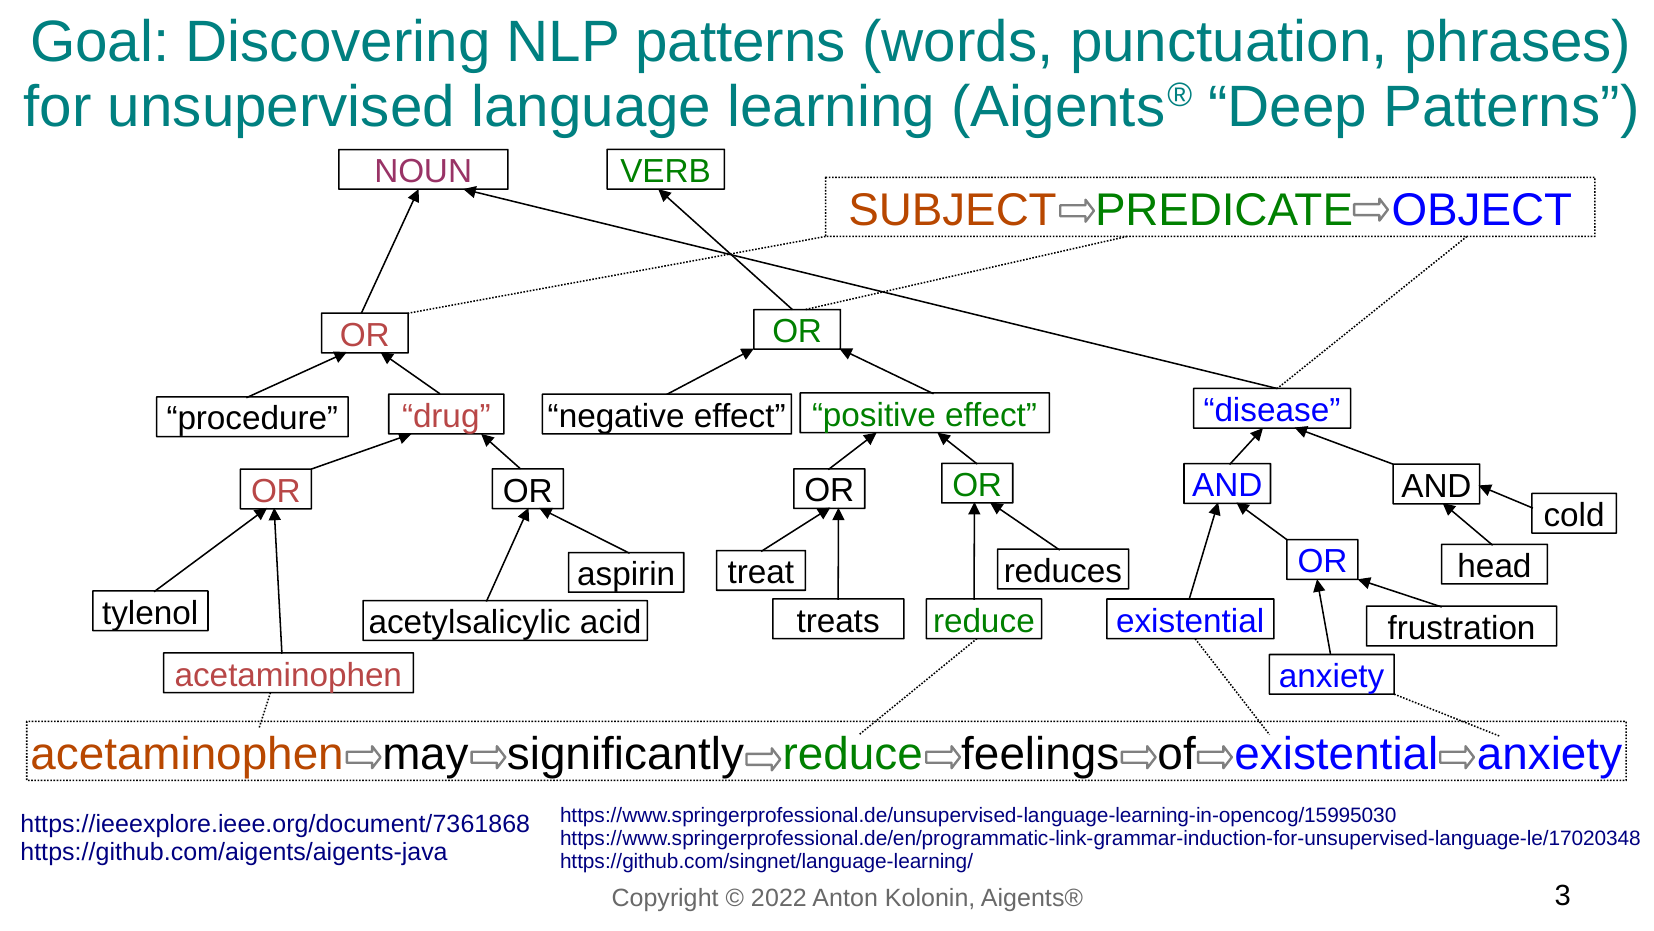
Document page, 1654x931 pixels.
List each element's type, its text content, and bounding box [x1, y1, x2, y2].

text_box cold [1531, 493, 1617, 534]
text_box OR [941, 463, 1013, 503]
text_box AND [1183, 463, 1271, 504]
text_box OR [240, 469, 312, 509]
text_box OR [753, 309, 841, 350]
text_box VERB [607, 149, 725, 190]
table_header [1453, 158, 1524, 177]
text_box reduces [997, 549, 1129, 589]
text_box frustration [1366, 606, 1557, 646]
text_box OR [492, 468, 564, 509]
text_box Goal: Discovering NLP patterns (words, punctuation, phrases) for unsupervised language learning (Aigents® “Deep Patterns”) [0, 4, 1641, 141]
text_box head [1441, 544, 1548, 584]
text_box treats [772, 598, 904, 639]
text_box acetaminophen [163, 652, 414, 693]
text_box AND [1393, 464, 1480, 504]
text_box aspirin [568, 552, 684, 593]
text_box treat [716, 550, 806, 591]
text_box SUBJECT PREDICATE OBJECT [825, 177, 1595, 237]
text_box “drug” [388, 394, 504, 434]
text_box OR [321, 313, 409, 353]
text_box anxiety [1269, 654, 1395, 695]
table_header [1453, 237, 1524, 485]
table_header [1453, 237, 1463, 245]
text_box https://www.springerprofessional.de/unsupervised-language-learning-in-opencog/15995030 https://www.springerprofessional.de/en/programmatic-link-grammar-induction-for-unsupervised-language-le/17020348 https://github.com/singnet/language-learning/ [545, 796, 1654, 928]
text_box existential [1106, 598, 1274, 639]
text_box “negative effect” [542, 394, 792, 434]
text_box tylenol [92, 590, 208, 631]
text_box “disease” [1193, 388, 1351, 429]
text_box acetylsalicylic acid [363, 600, 648, 641]
text_box reduce [926, 598, 1042, 639]
text_box OR [1286, 539, 1358, 580]
text_box “procedure” [156, 396, 349, 437]
text_box OR [793, 468, 865, 509]
text_box https://ieeexplore.ieee.org/document/7361868 https://github.com/aigents/aigents-java [5, 802, 545, 897]
text_box acetaminophen may significantly reduce feelings of existential anxiety [26, 721, 1627, 781]
text_box “drug” [465, 411, 474, 425]
text_box “positive effect” [800, 392, 1050, 433]
text_box NOUN [338, 149, 508, 190]
